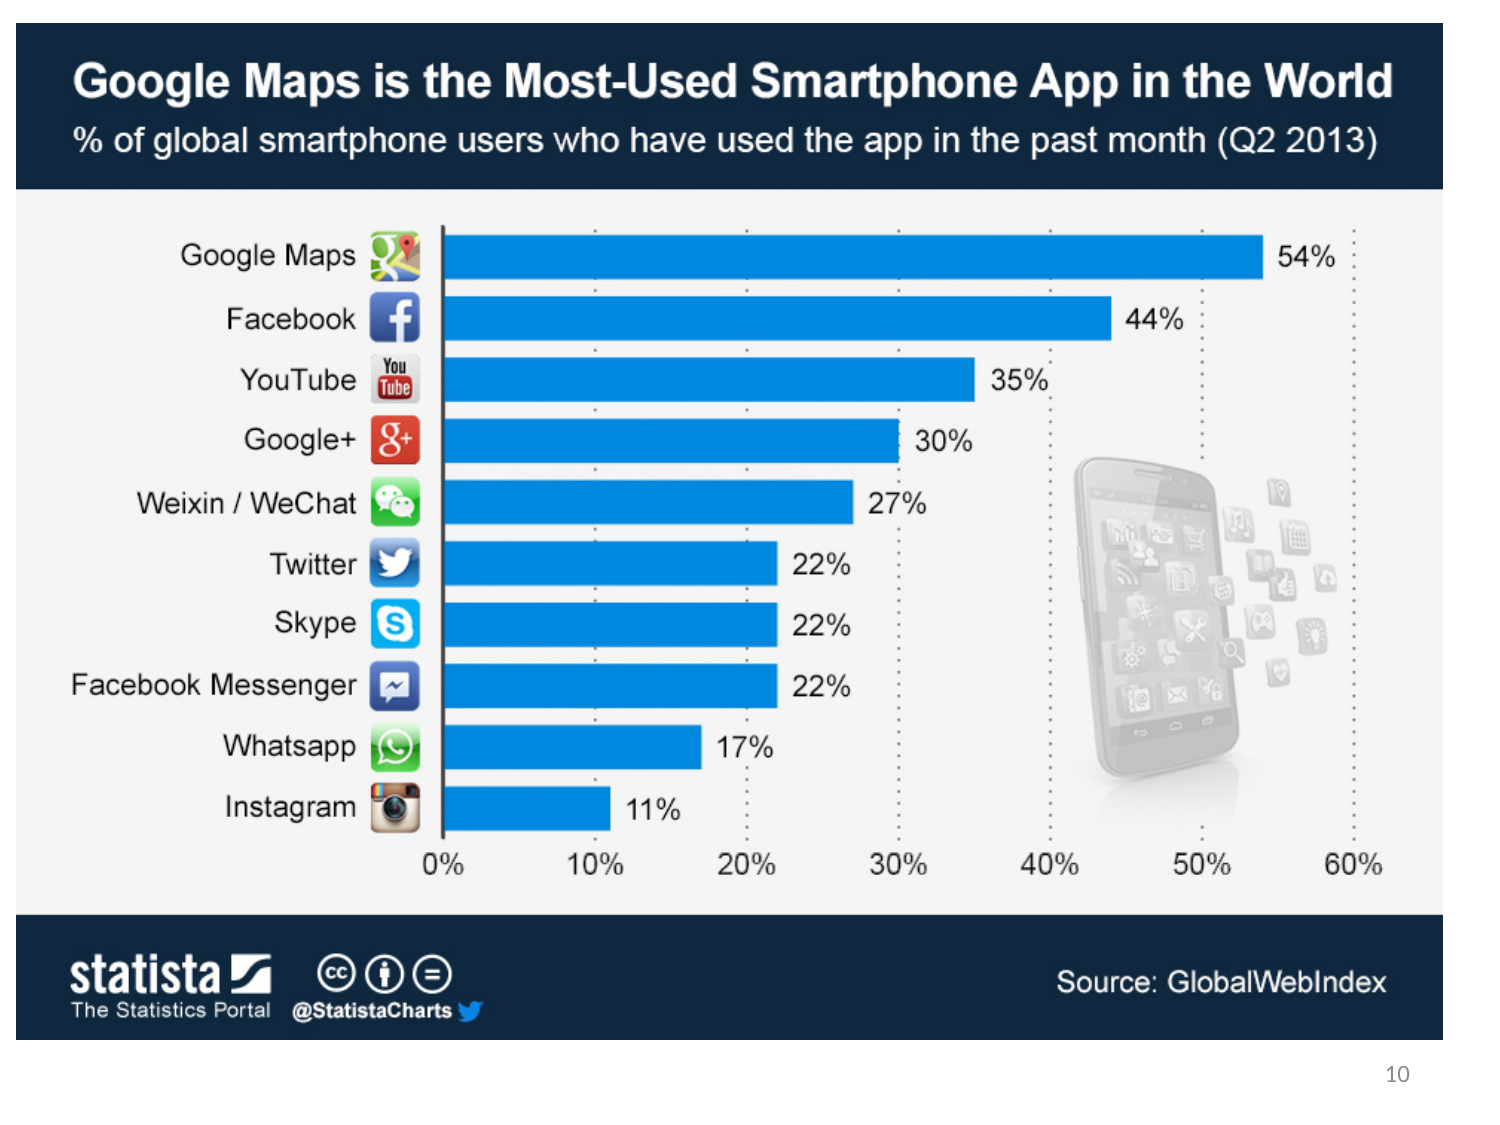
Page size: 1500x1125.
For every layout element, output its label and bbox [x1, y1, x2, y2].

picture [16, 23, 1443, 1040]
